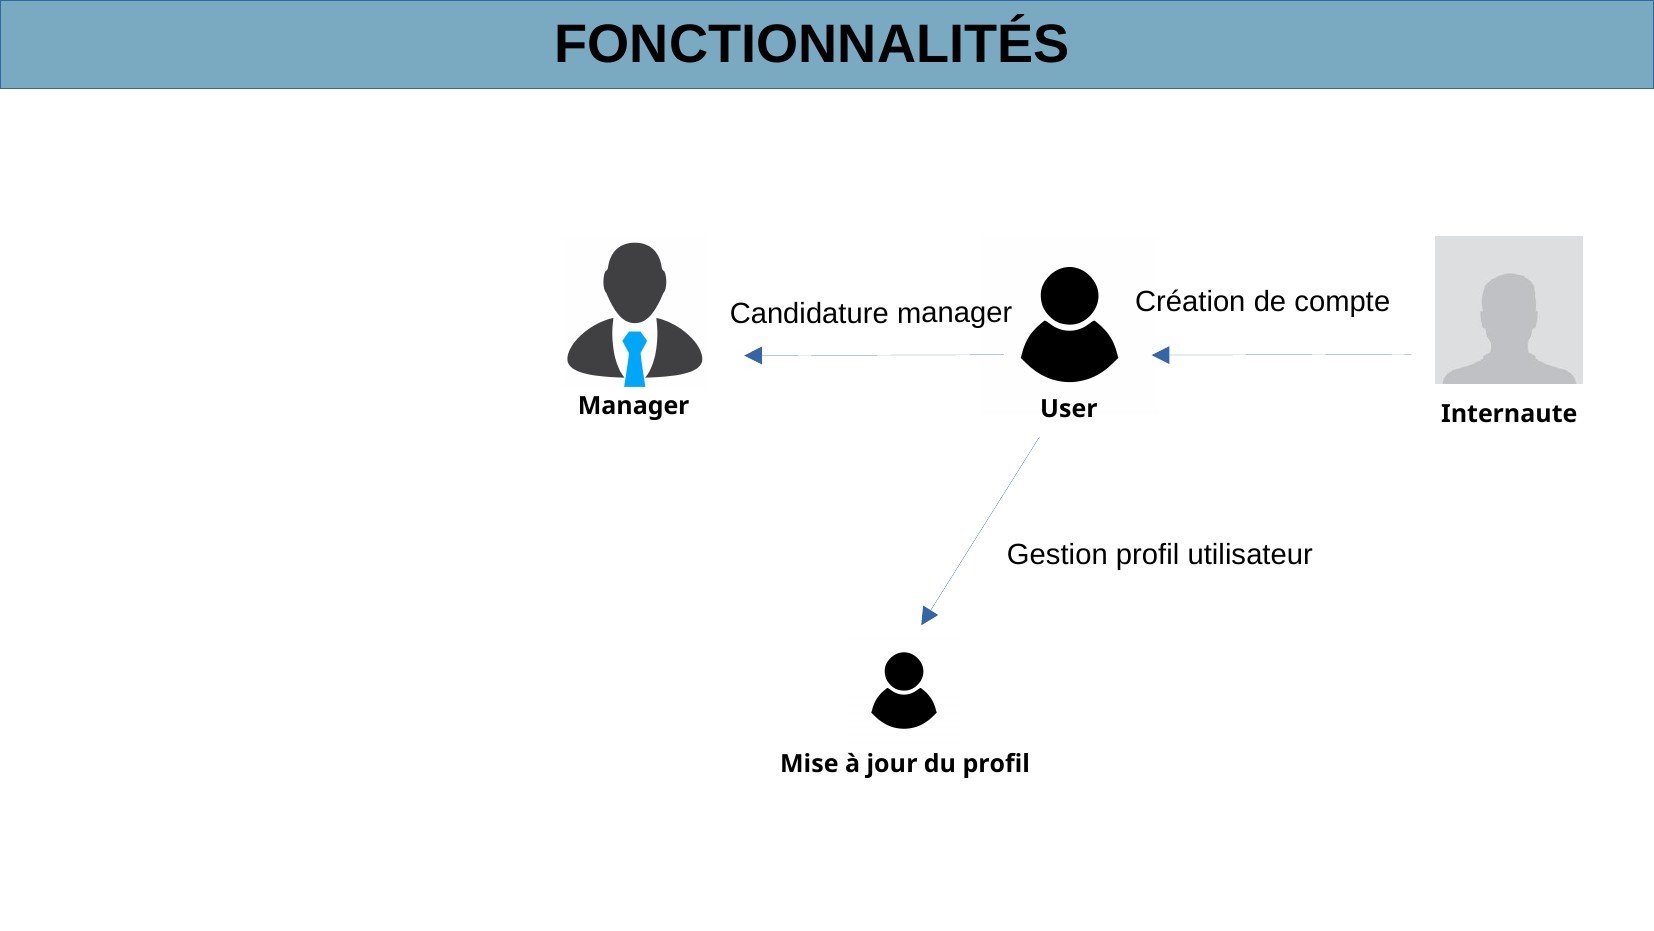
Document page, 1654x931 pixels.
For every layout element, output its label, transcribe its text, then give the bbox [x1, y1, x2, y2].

text_box Internaute [1440, 395, 1583, 430]
picture [1435, 236, 1583, 384]
text_box User [1040, 391, 1111, 426]
text_box FONCTIONNALITÉS [539, 5, 1086, 82]
picture [980, 235, 1159, 414]
text_box Gestion profil utilisateur [992, 531, 1329, 579]
picture [561, 236, 709, 388]
text_box Candidature manager [715, 288, 1028, 338]
text_box [0, 0, 1654, 89]
text_box Manager [577, 387, 692, 432]
picture [844, 631, 964, 745]
text_box Création de compte [1120, 277, 1406, 325]
text_box Mise à jour du profil [780, 745, 1058, 780]
